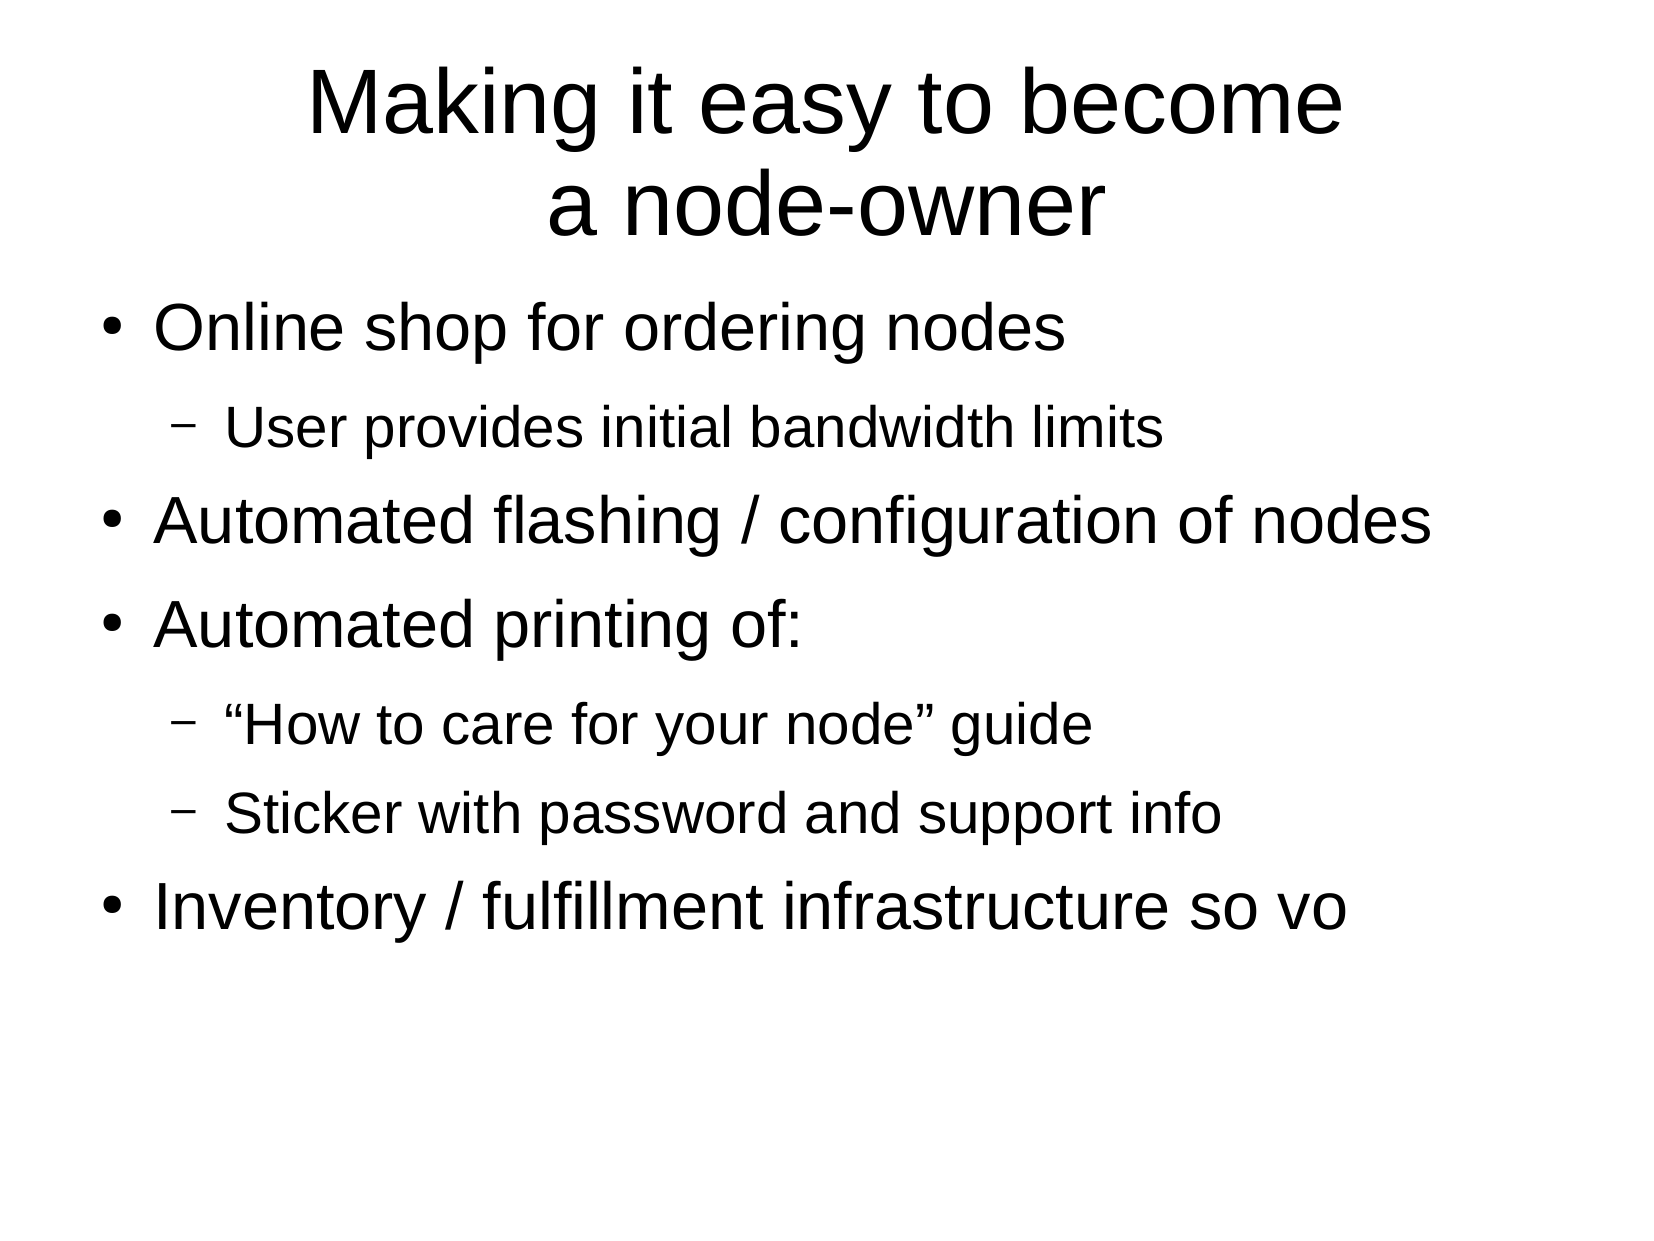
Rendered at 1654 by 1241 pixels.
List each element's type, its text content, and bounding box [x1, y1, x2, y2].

title Making it easy to become a node-owner [82, 49, 1571, 257]
list Online shop for ordering nodes User provides initial bandwidth limits Automated flashing / configuration of nodes Automated printing of: “How to care for your node” guide Sticker with password and support info Inventory / fulfillment infrastructure so vo [82, 290, 1571, 1010]
